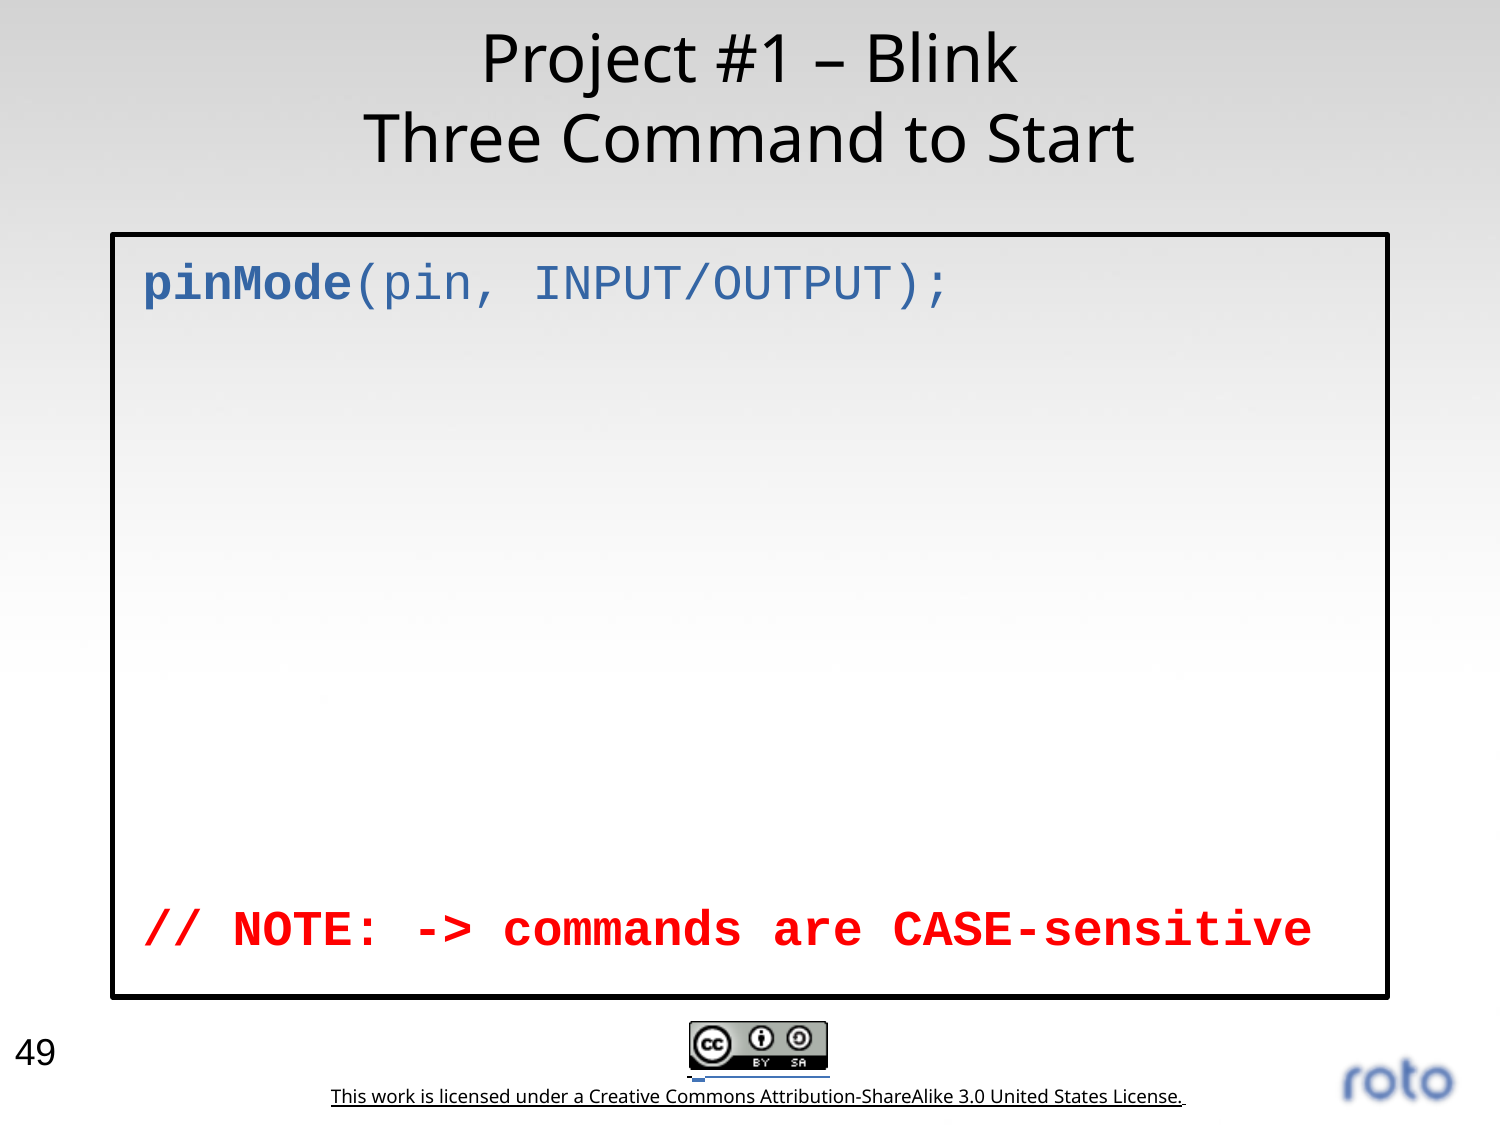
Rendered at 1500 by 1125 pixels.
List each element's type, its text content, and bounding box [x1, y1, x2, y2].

title Project #1 – Blink Three Command to Start [112, 2, 1388, 190]
list pinMode(pin, INPUT/OUTPUT); // NOTE: -> commands are CASE-sensitive [112, 234, 1388, 998]
picture [0, 0, 1500, 1125]
